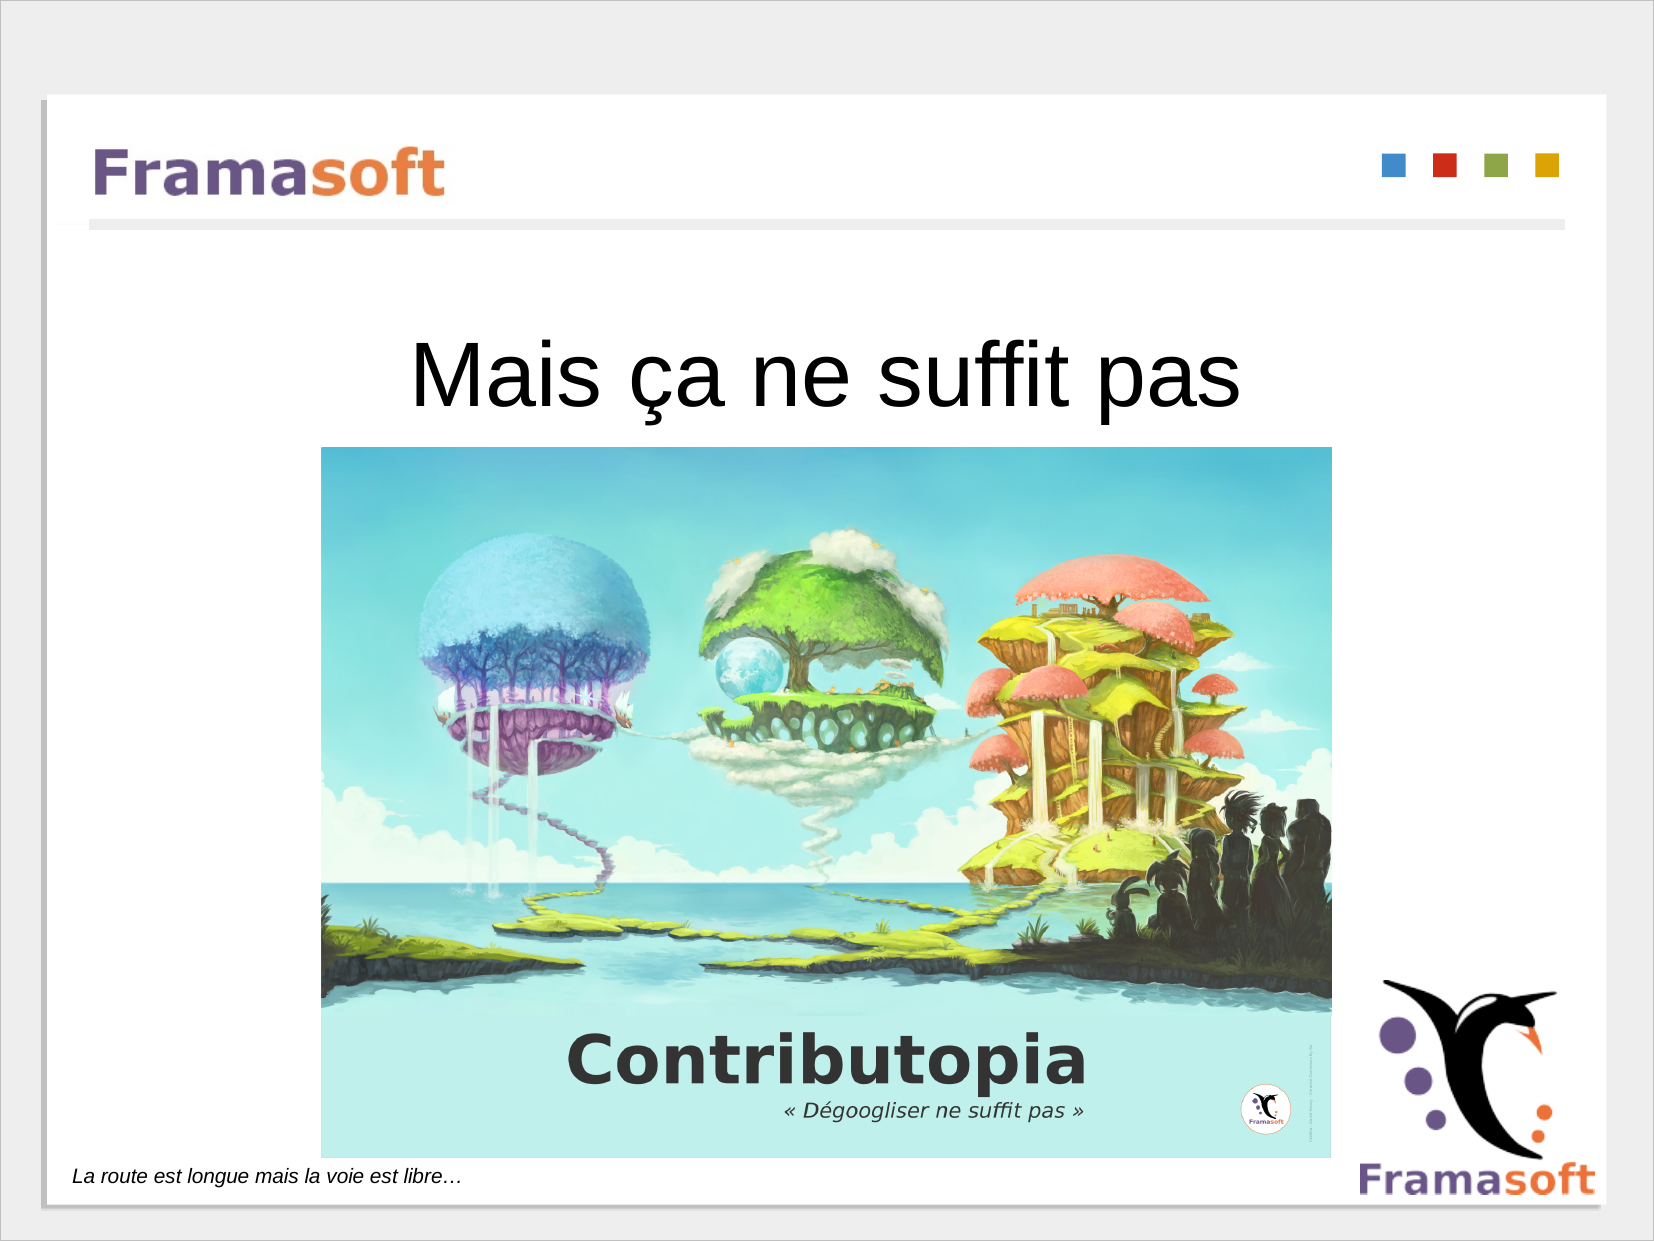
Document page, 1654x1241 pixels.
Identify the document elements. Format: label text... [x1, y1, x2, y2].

picture [54, 104, 508, 225]
text_box La route est longue mais la voie est libre… [57, 1157, 591, 1241]
picture [321, 447, 1332, 1158]
text_box [0, 0, 1654, 1241]
picture [1360, 980, 1595, 1195]
title Mais ça ne suffit pas [47, 271, 1607, 479]
